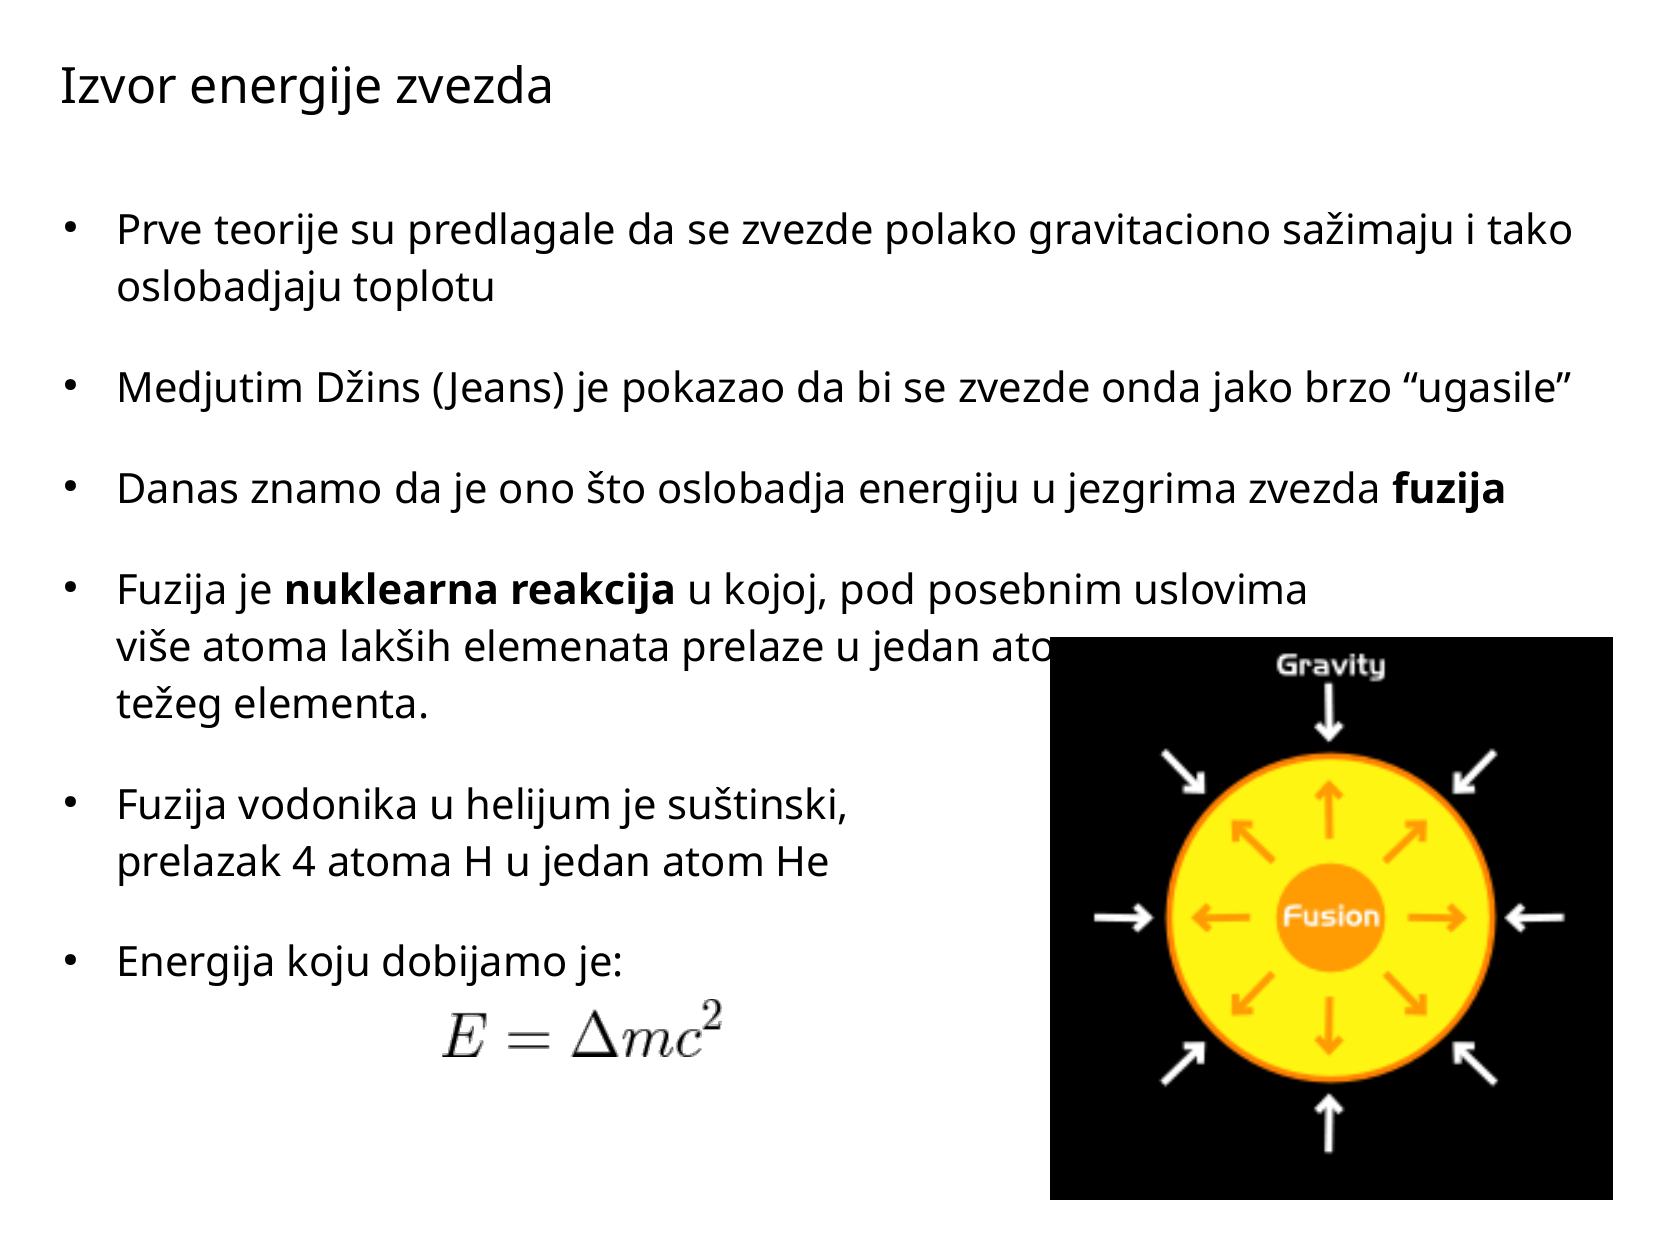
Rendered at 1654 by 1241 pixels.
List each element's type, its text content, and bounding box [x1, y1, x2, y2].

picture [441, 999, 722, 1057]
list Prve teorije su predlagale da se zvezde polako gravitaciono sažimaju i tako oslobadjaju toplotu Medjutim Džins (Jeans) je pokazao da bi se zvezde onda jako brzo “ugasile” Danas znamo da je ono što oslobadja energiju u jezgrima zvezda fuzija Fuzija je nuklearna reakcija u kojoj, pod posebnim uslovima više atoma lakših elemenata prelaze u jedan atom težeg elementa. Fuzija vodonika u helijum je suštinski, prelazak 4 atoma H u jedan atom He Energija koju dobijamo je: [45, 199, 1635, 1173]
picture [1050, 637, 1613, 1201]
title Izvor energije zvezda [59, 17, 1648, 150]
